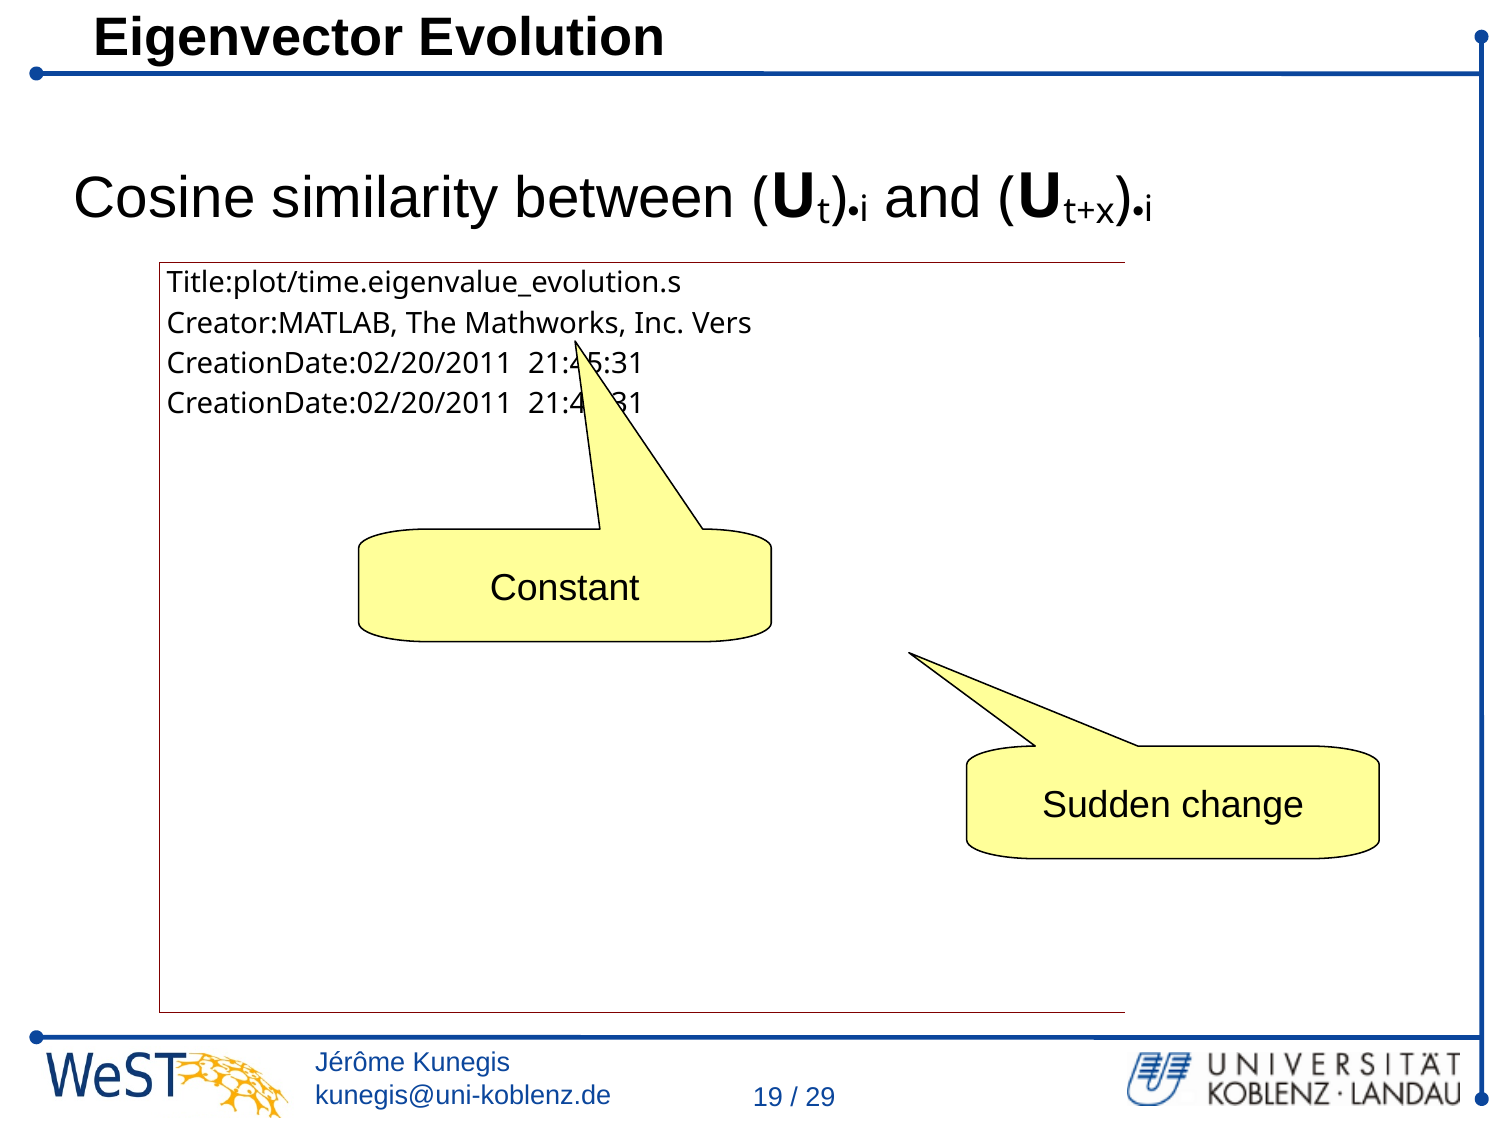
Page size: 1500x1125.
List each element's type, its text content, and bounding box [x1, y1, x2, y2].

picture [157, 259, 1126, 1013]
text_box Constant [358, 341, 772, 642]
text_box Eigenvector Evolution [78, 0, 1477, 74]
picture [41, 1046, 302, 1118]
picture [1127, 1052, 1460, 1106]
text_box Cosine similarity between (Ut)•i and (Ut+x)•i [59, 147, 1477, 863]
text_box Sudden change [908, 652, 1380, 859]
